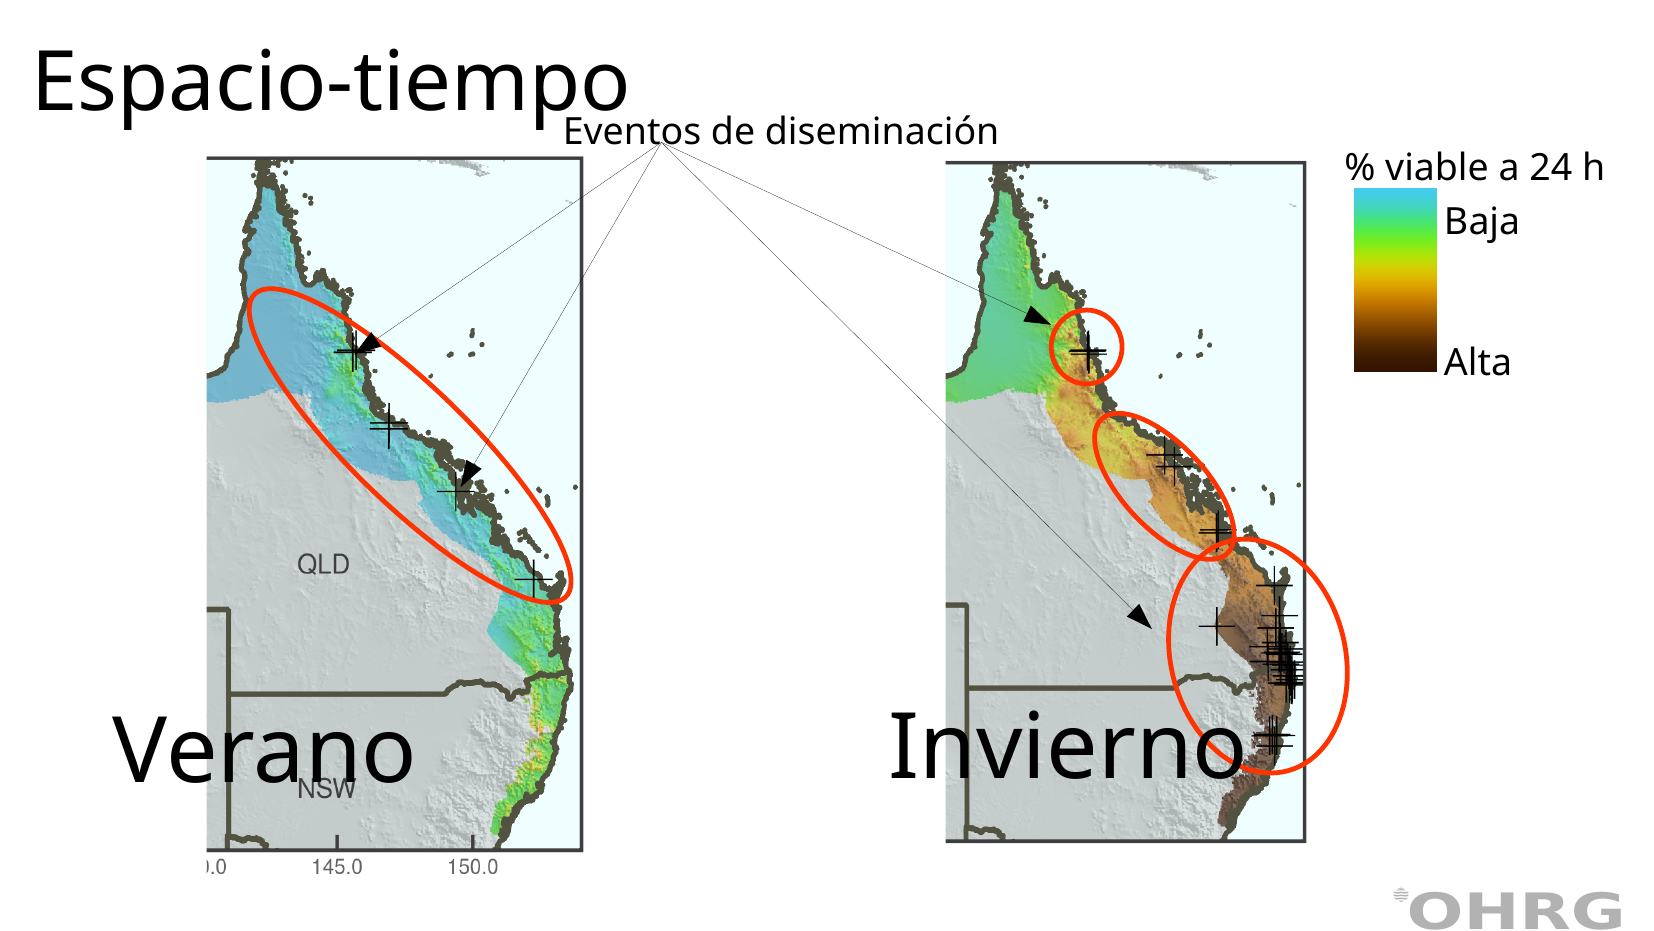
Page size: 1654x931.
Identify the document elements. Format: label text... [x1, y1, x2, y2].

text_box Alta [1429, 327, 1554, 381]
picture [1207, 544, 1229, 556]
text_box Verano [97, 677, 462, 784]
text_box Invierno [874, 673, 1234, 780]
text_box Eventos de diseminación [548, 97, 984, 150]
picture [1334, 189, 1456, 381]
text_box % viable a 24 h [1329, 132, 1654, 189]
picture [945, 142, 1330, 673]
picture [206, 128, 591, 890]
picture [1393, 885, 1622, 931]
picture [1172, 542, 1330, 770]
picture [945, 744, 1330, 877]
picture [1098, 416, 1231, 554]
text_box Baja [1429, 189, 1543, 240]
picture [252, 292, 568, 600]
picture [379, 192, 591, 438]
text_box Espacio-tiempo [16, 14, 1607, 113]
